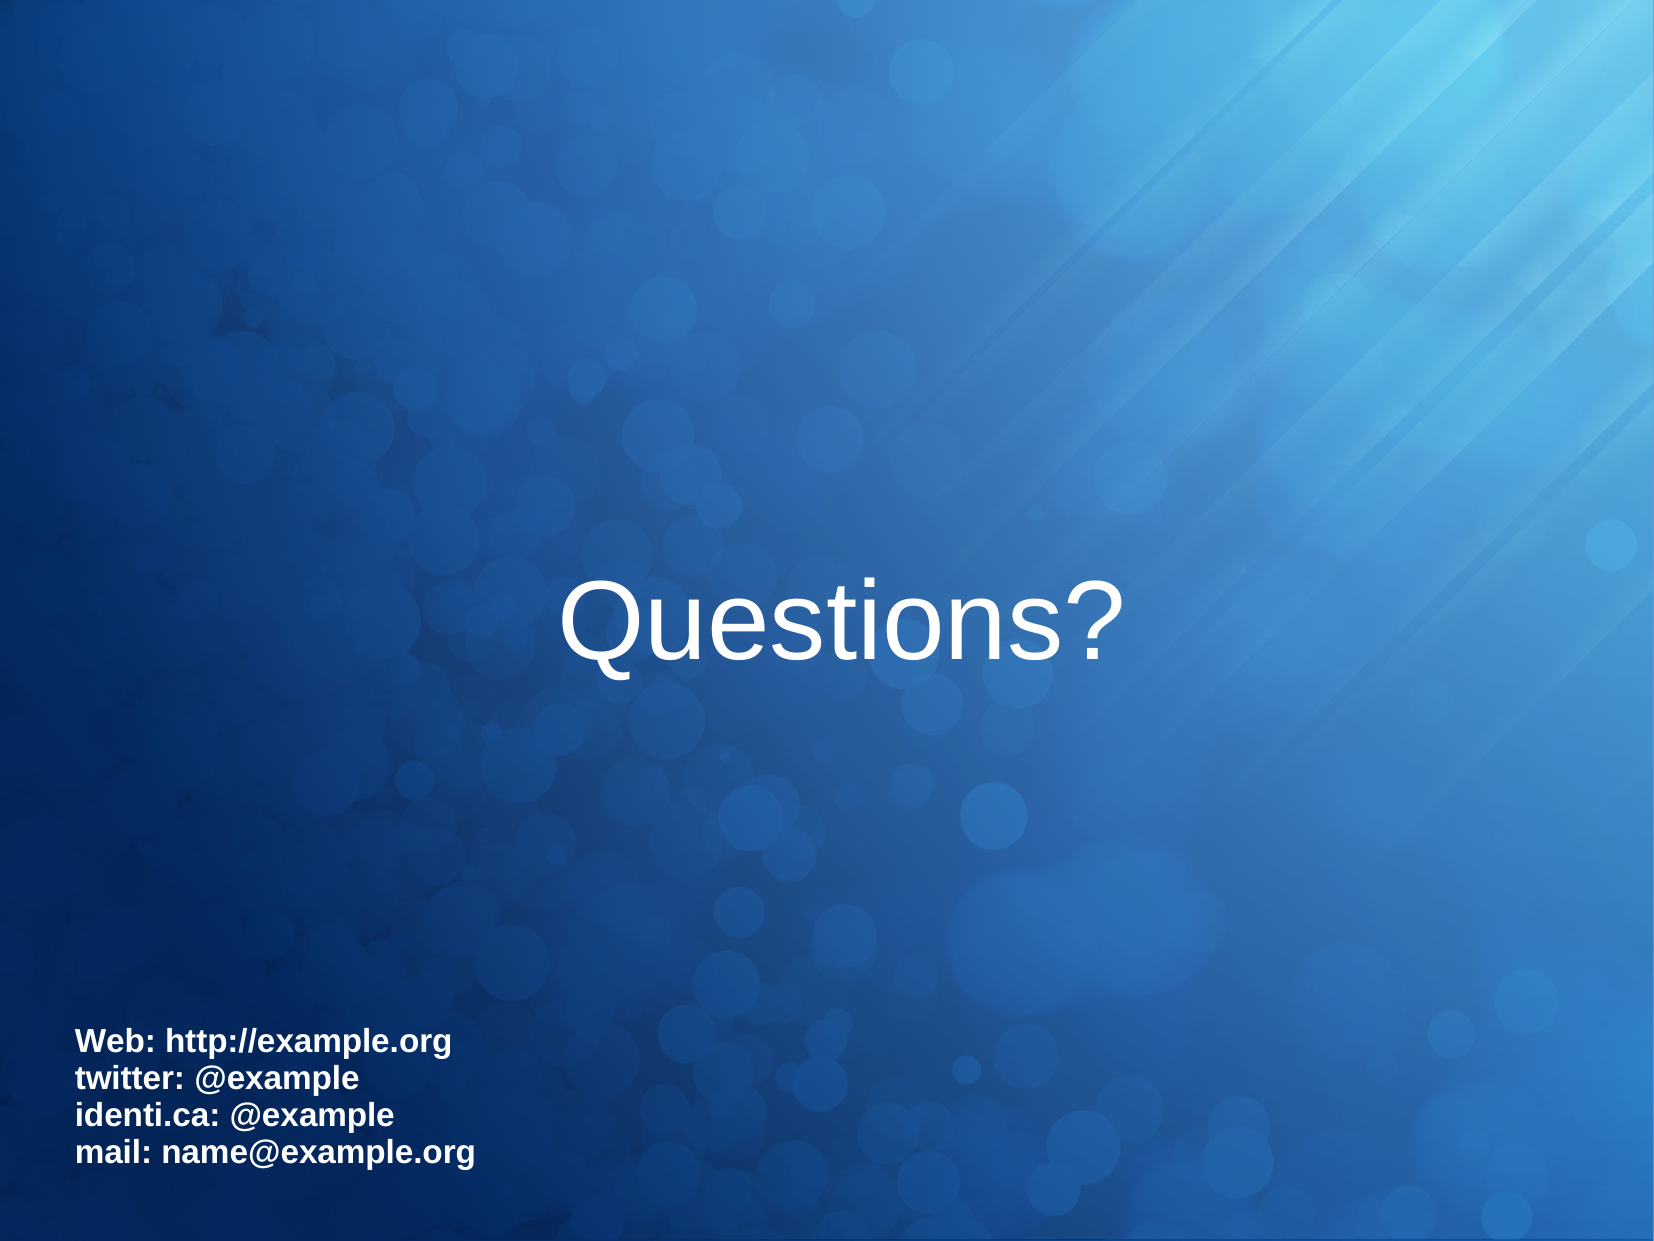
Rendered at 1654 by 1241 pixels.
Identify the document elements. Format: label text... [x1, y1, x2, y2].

picture [0, 0, 1654, 1241]
title Web: http://example.org twitter: @example identi.ca: @example mail: name@example.org [74, 1000, 1463, 1193]
subtitle Questions? [112, 307, 1571, 933]
